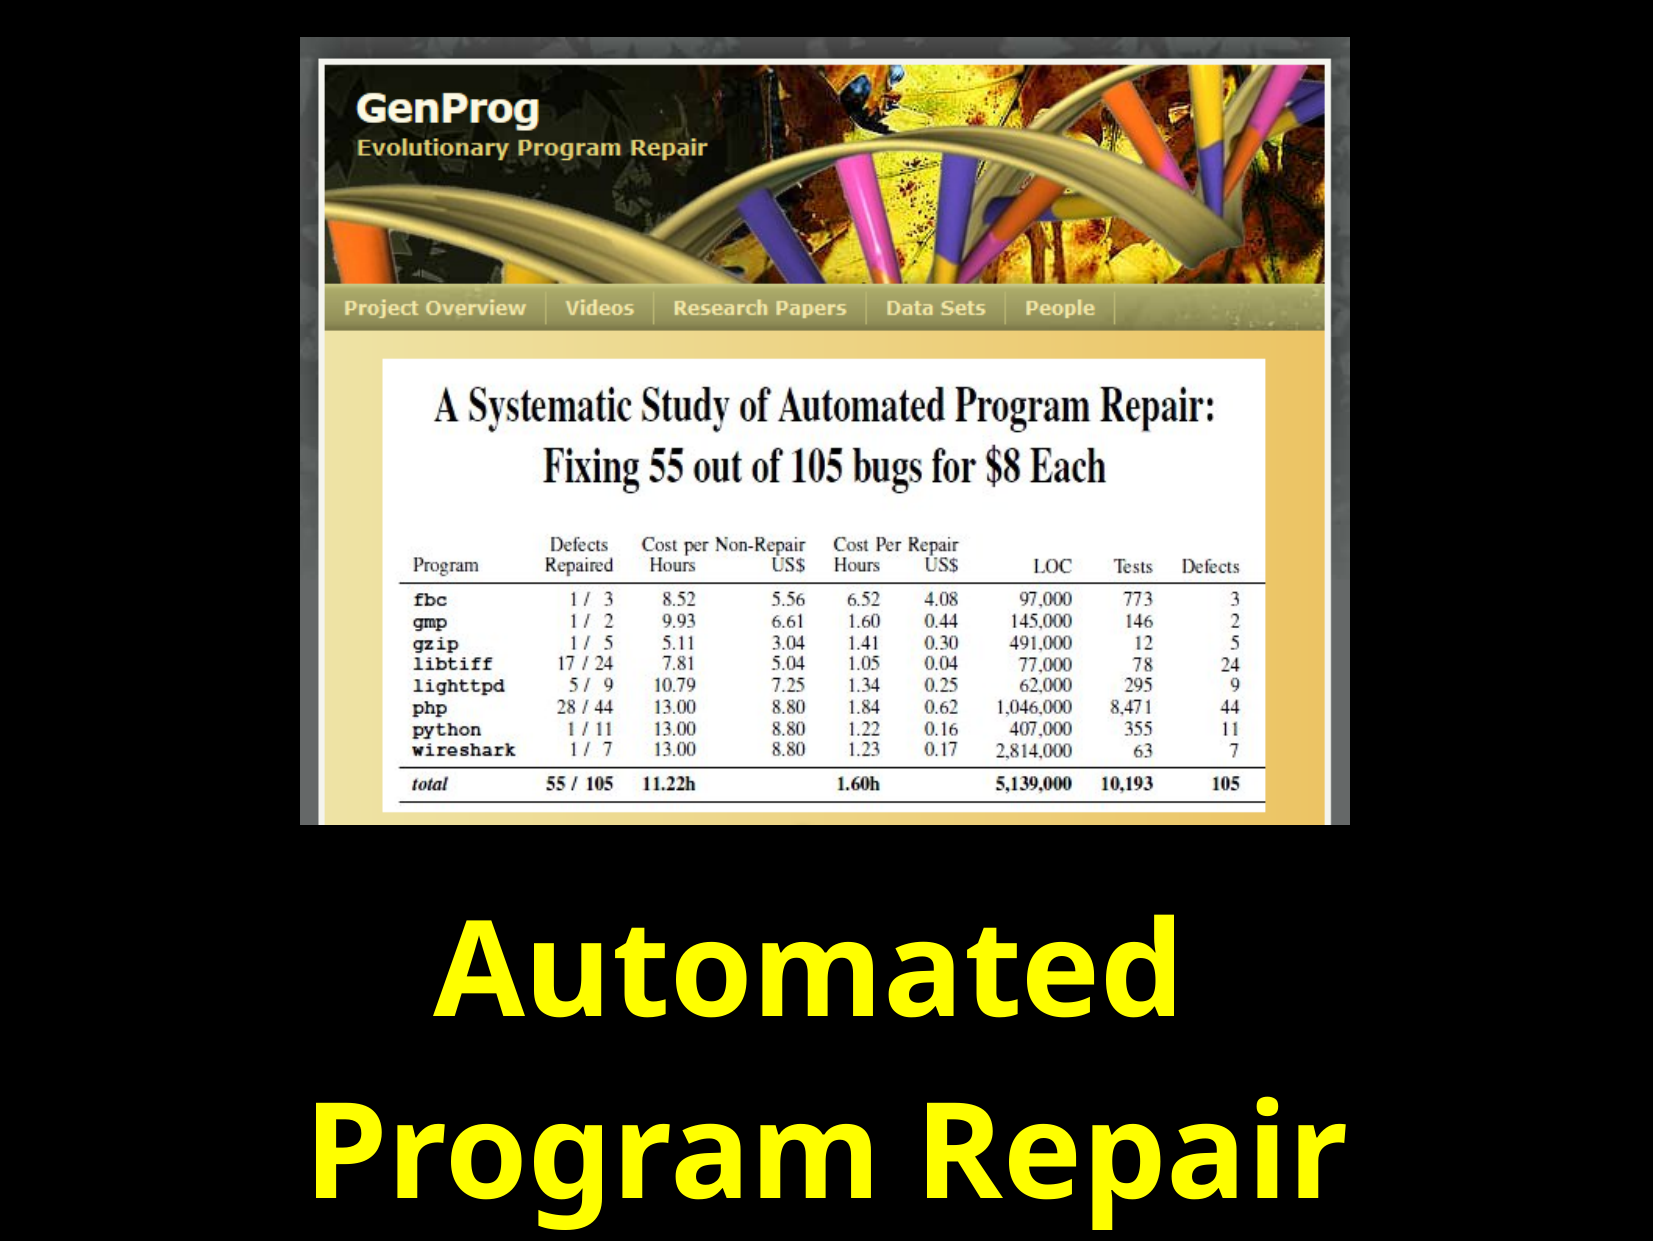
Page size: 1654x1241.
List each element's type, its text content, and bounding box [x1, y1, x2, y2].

picture [300, 37, 1350, 825]
subtitle Automated Program Repair [82, 0, 1571, 1241]
